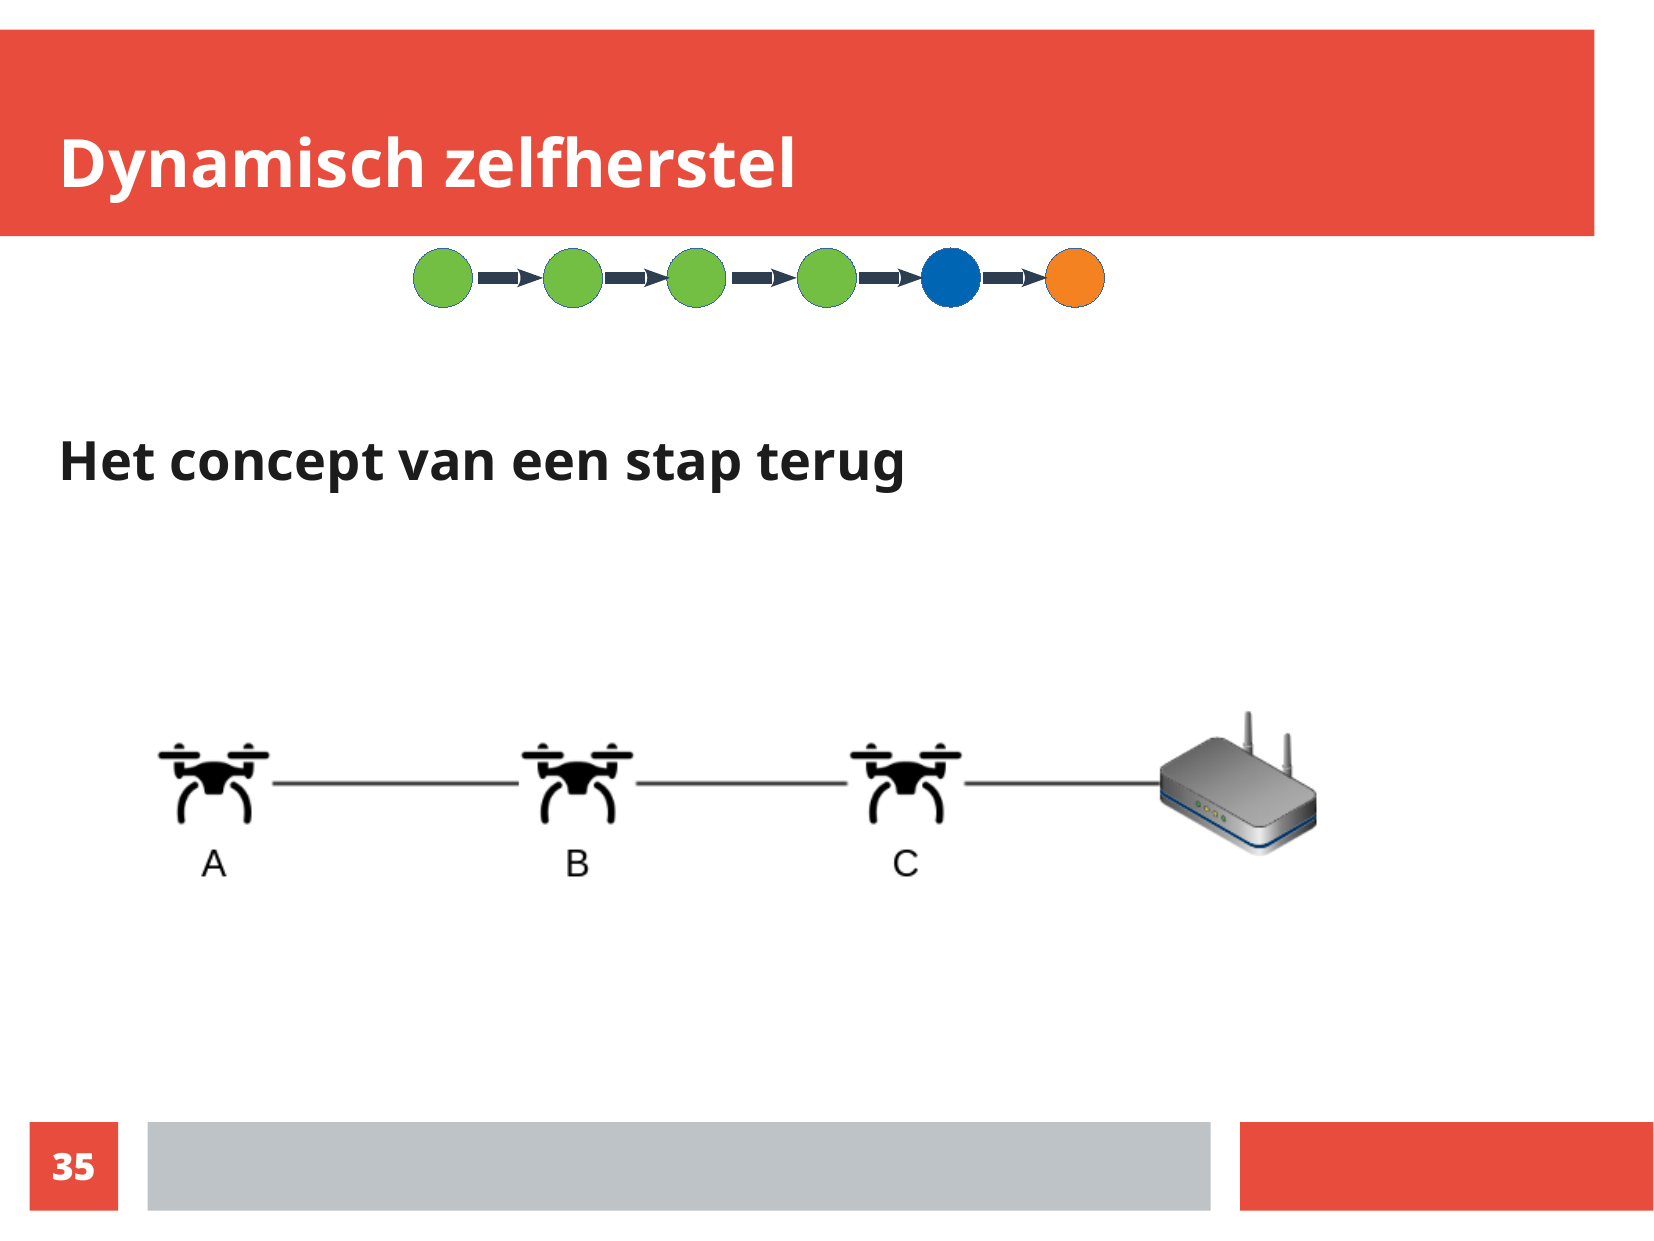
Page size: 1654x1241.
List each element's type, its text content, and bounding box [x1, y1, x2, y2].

text_box [666, 248, 726, 308]
text_box [543, 248, 603, 308]
text_box [921, 247, 981, 308]
text_box [1045, 248, 1105, 308]
picture [100, 702, 1348, 916]
title Dynamisch zelfherstel [59, 59, 1595, 207]
list Het concept van een stap terug [59, 324, 1565, 1093]
text_box [797, 248, 857, 308]
text_box [413, 248, 473, 308]
